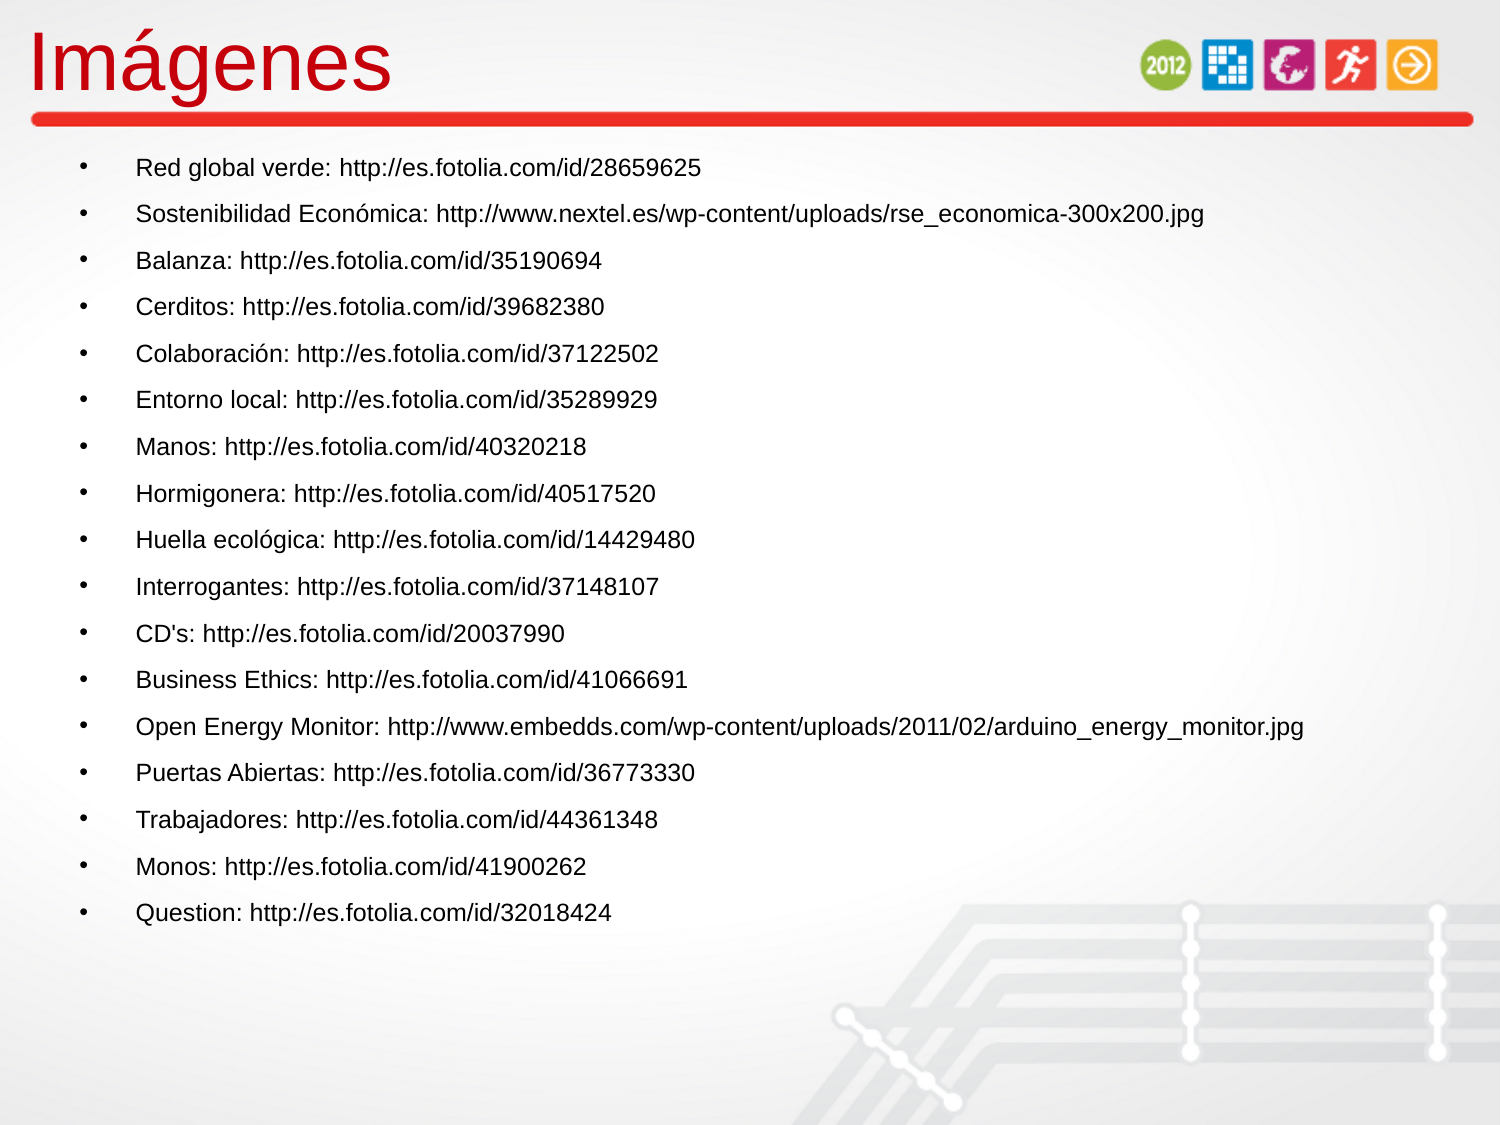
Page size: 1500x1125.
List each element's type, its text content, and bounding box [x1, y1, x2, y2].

list Red global verde: http://es.fotolia.com/id/28659625 Sostenibilidad Económica: http://www.nextel.es/wp-content/uploads/rse_economica-300x200.jpg Balanza: http://es.fotolia.com/id/35190694 Cerditos: http://es.fotolia.com/id/39682380 Colaboración: http://es.fotolia.com/id/37122502 Entorno local: http://es.fotolia.com/id/35289929 Manos: http://es.fotolia.com/id/40320218 Hormigonera: http://es.fotolia.com/id/40517520 Huella ecológica: http://es.fotolia.com/id/14429480 Interrogantes: http://es.fotolia.com/id/37148107 CD's: http://es.fotolia.com/id/20037990 Business Ethics: http://es.fotolia.com/id/41066691 Open Energy Monitor: http://www.embedds.com/wp-content/uploads/2011/02/arduino_energy_monitor.jpg Puertas Abiertas: http://es.fotolia.com/id/36773330 Trabajadores: http://es.fotolia.com/id/44361348 Monos: http://es.fotolia.com/id/41900262 Question: http://es.fotolia.com/id/32018424 [64, 136, 1465, 1125]
picture [0, 0, 1500, 1125]
title Imágenes [12, 0, 976, 121]
